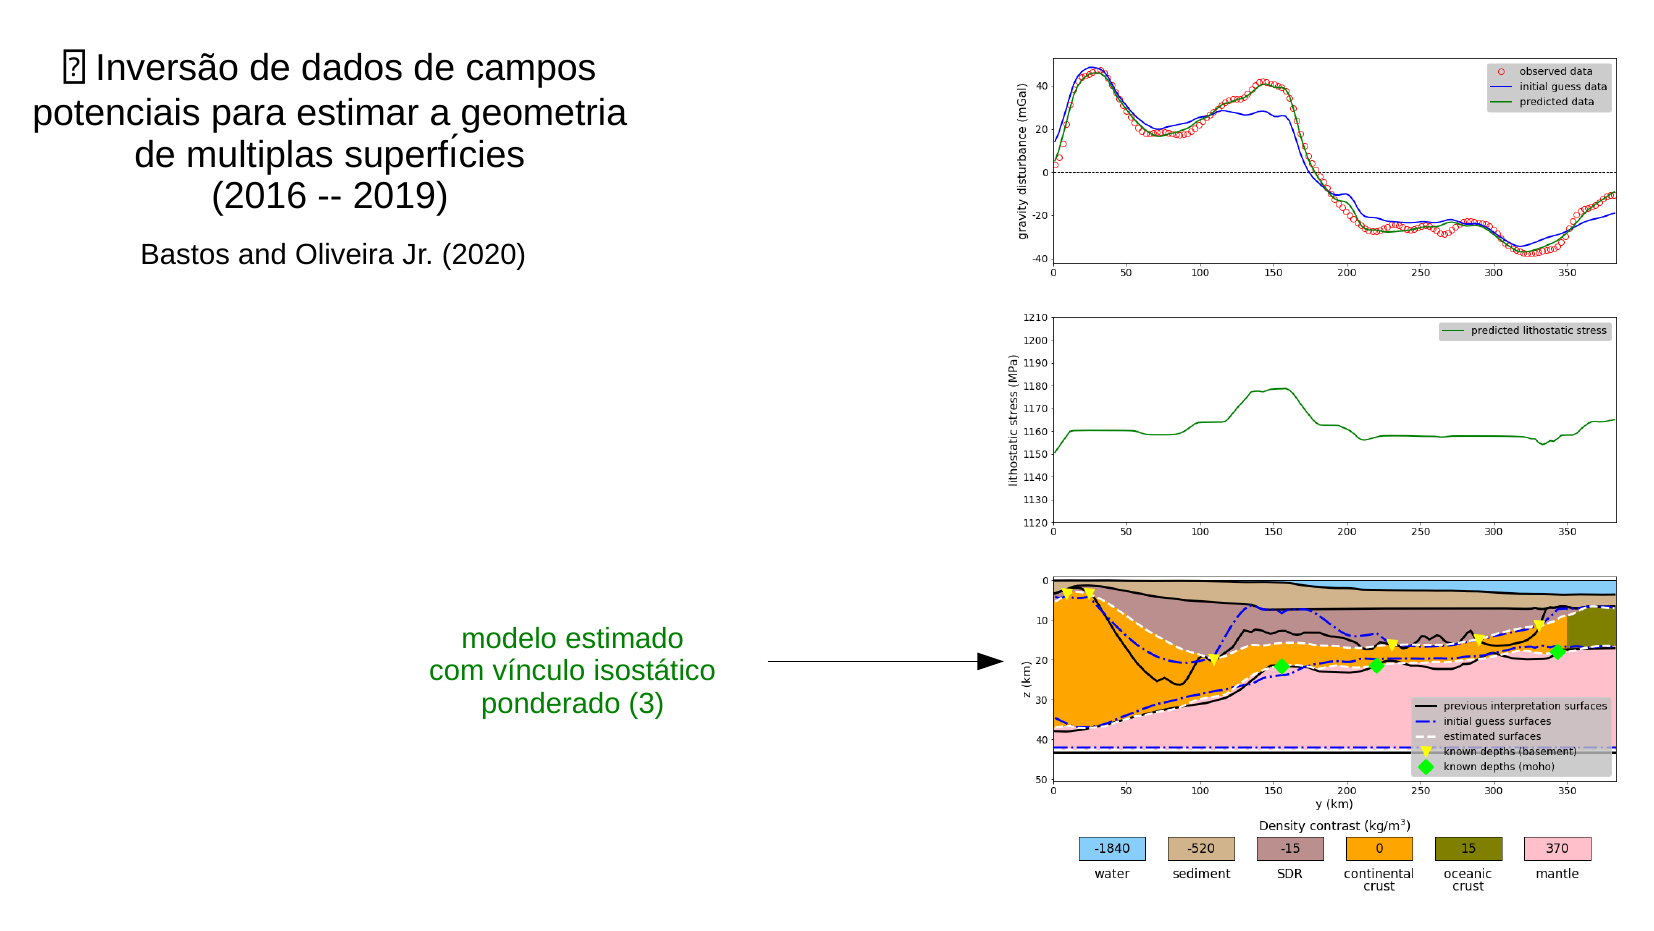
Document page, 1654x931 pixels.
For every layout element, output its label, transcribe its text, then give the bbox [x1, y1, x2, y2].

picture [1003, 50, 1623, 898]
text_box ⍰ Inversão de dados de campos potenciais para estimar a geometria de multiplas superfı́cies (2016 -- 2019) [17, 32, 674, 249]
text_box modelo estimado com vínculo isostático ponderado (3) [354, 614, 792, 728]
text_box Bastos and Oliveira Jr. (2020) [85, 230, 582, 278]
